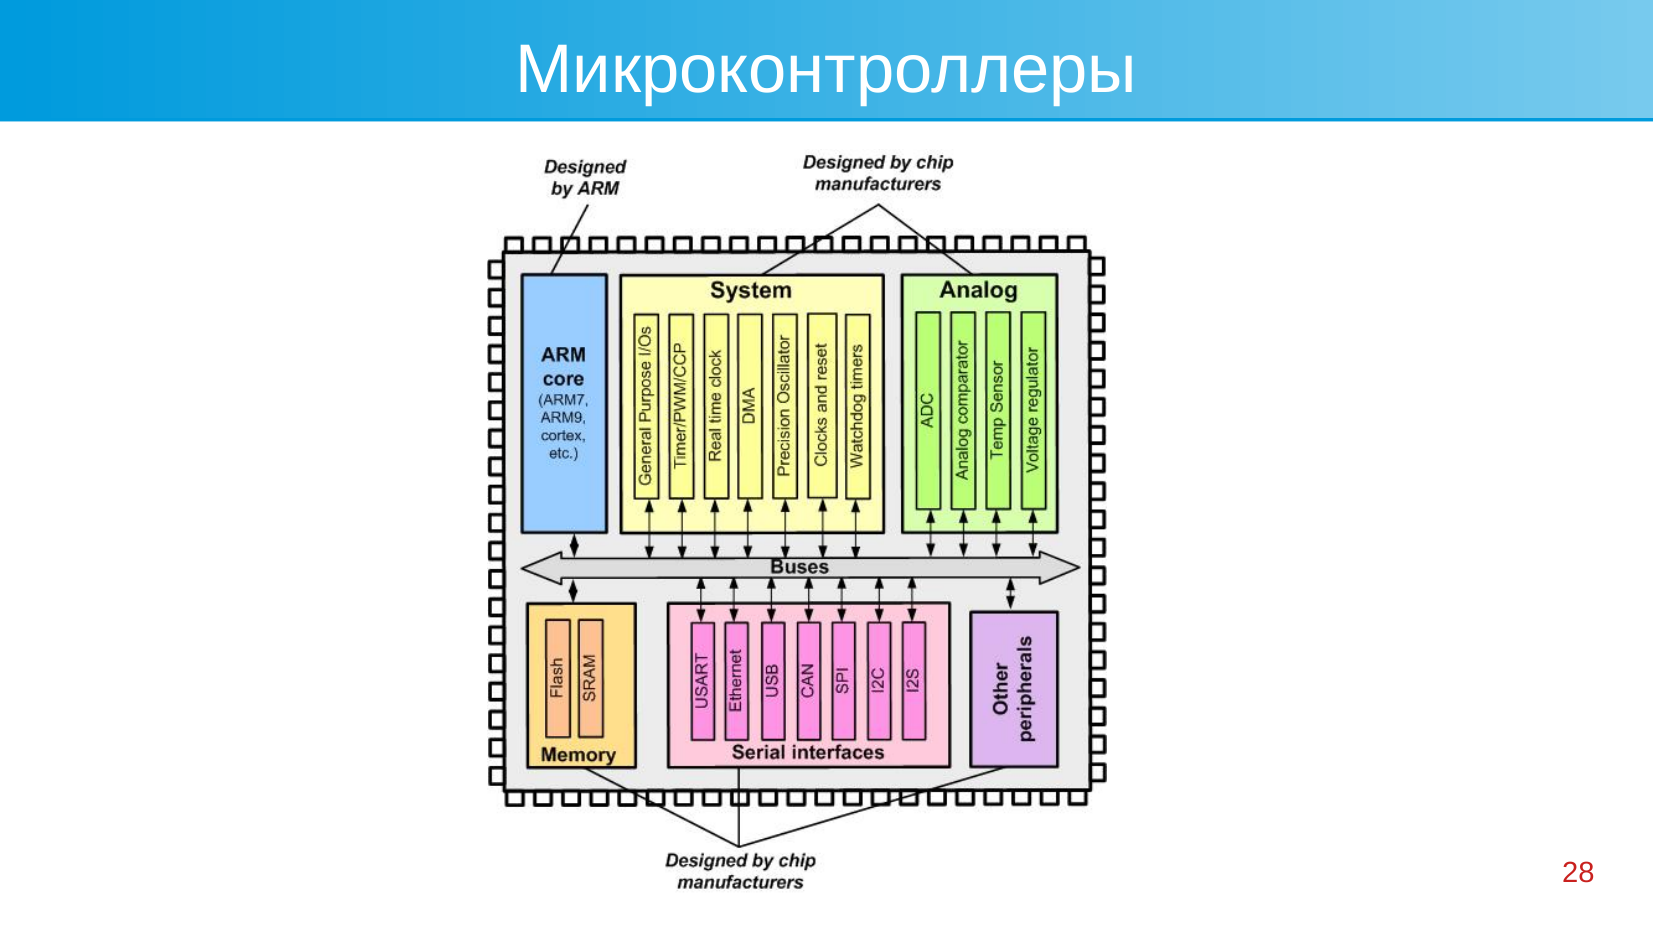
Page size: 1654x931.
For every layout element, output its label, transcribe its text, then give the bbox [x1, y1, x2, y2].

title Микроконтроллеры [59, 29, 1595, 108]
picture [487, 149, 1107, 895]
